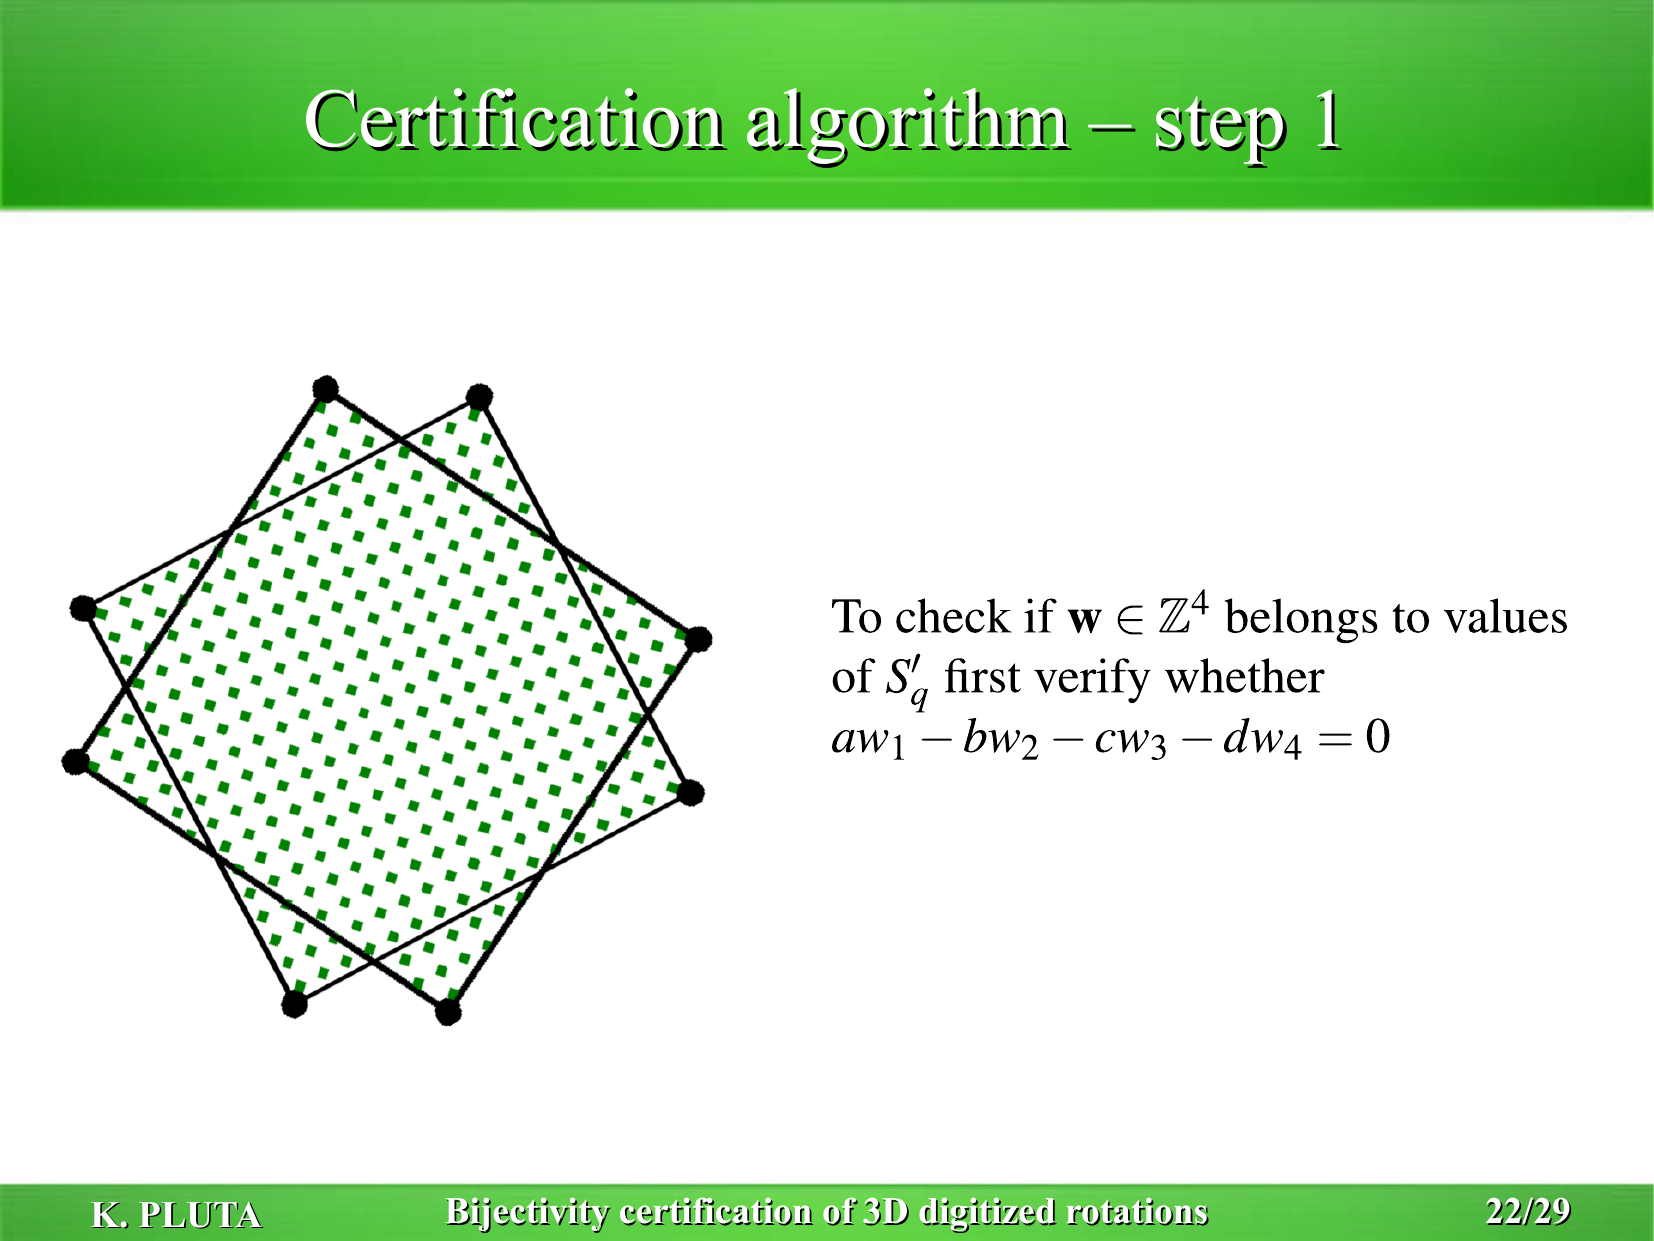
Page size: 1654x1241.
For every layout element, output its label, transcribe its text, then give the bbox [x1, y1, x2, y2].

title Certification algorithm – step 1 [82, 47, 1571, 189]
text_box [831, 589, 1570, 761]
picture [0, 0, 1654, 1241]
